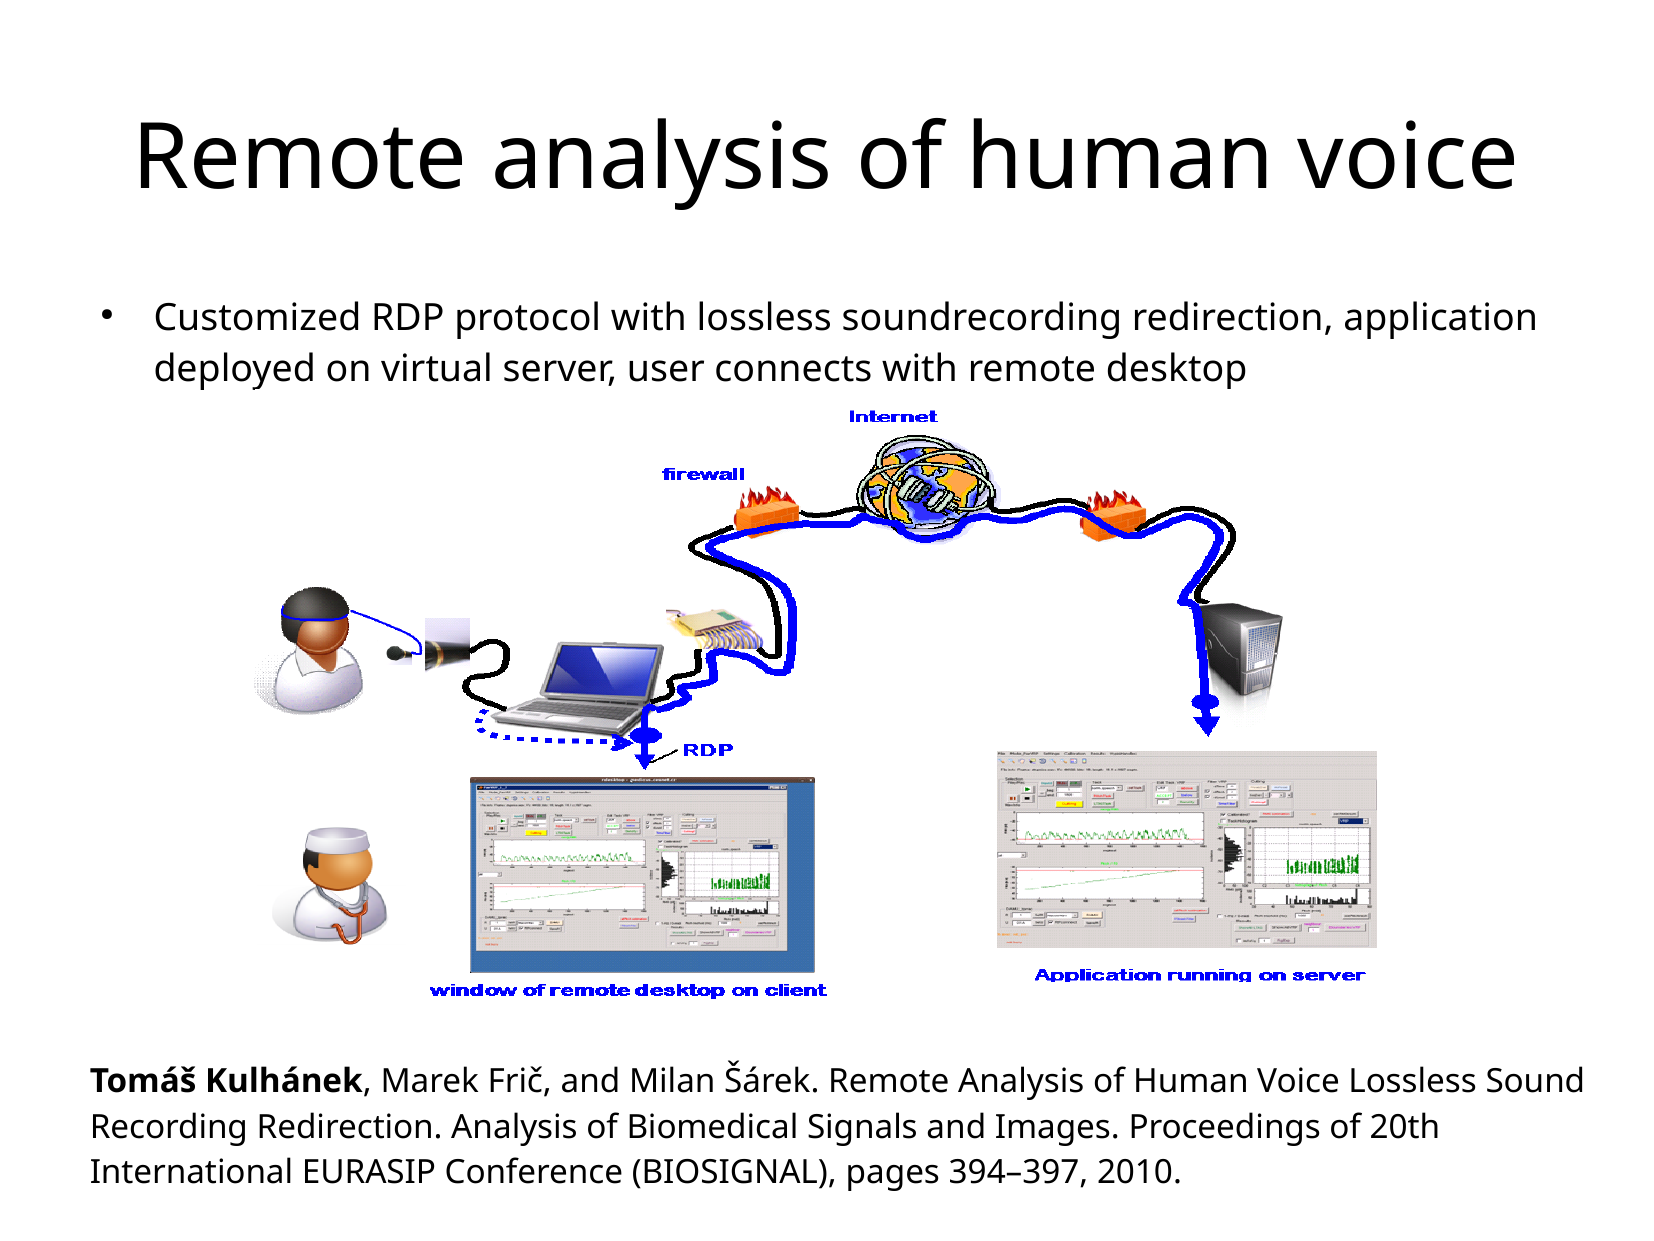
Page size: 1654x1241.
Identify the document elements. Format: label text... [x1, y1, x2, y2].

title Remote analysis of human voice [82, 49, 1571, 257]
list Customized RDP protocol with lossless soundrecording redirection, application deployed on virtual server, user connects with remote desktop [82, 290, 1571, 1010]
text_box Tomáš Kulhánek, Marek Frič, and Milan Šárek. Remote Analysis of Human Voice Lossless Sound Recording Redirection. Analysis of Biomedical Signals and Images. Proceedings of 20th International EURASIP Conference (BIOSIGNAL), pages 394–397, 2010. [75, 1050, 1621, 1189]
picture [240, 389, 1456, 1050]
